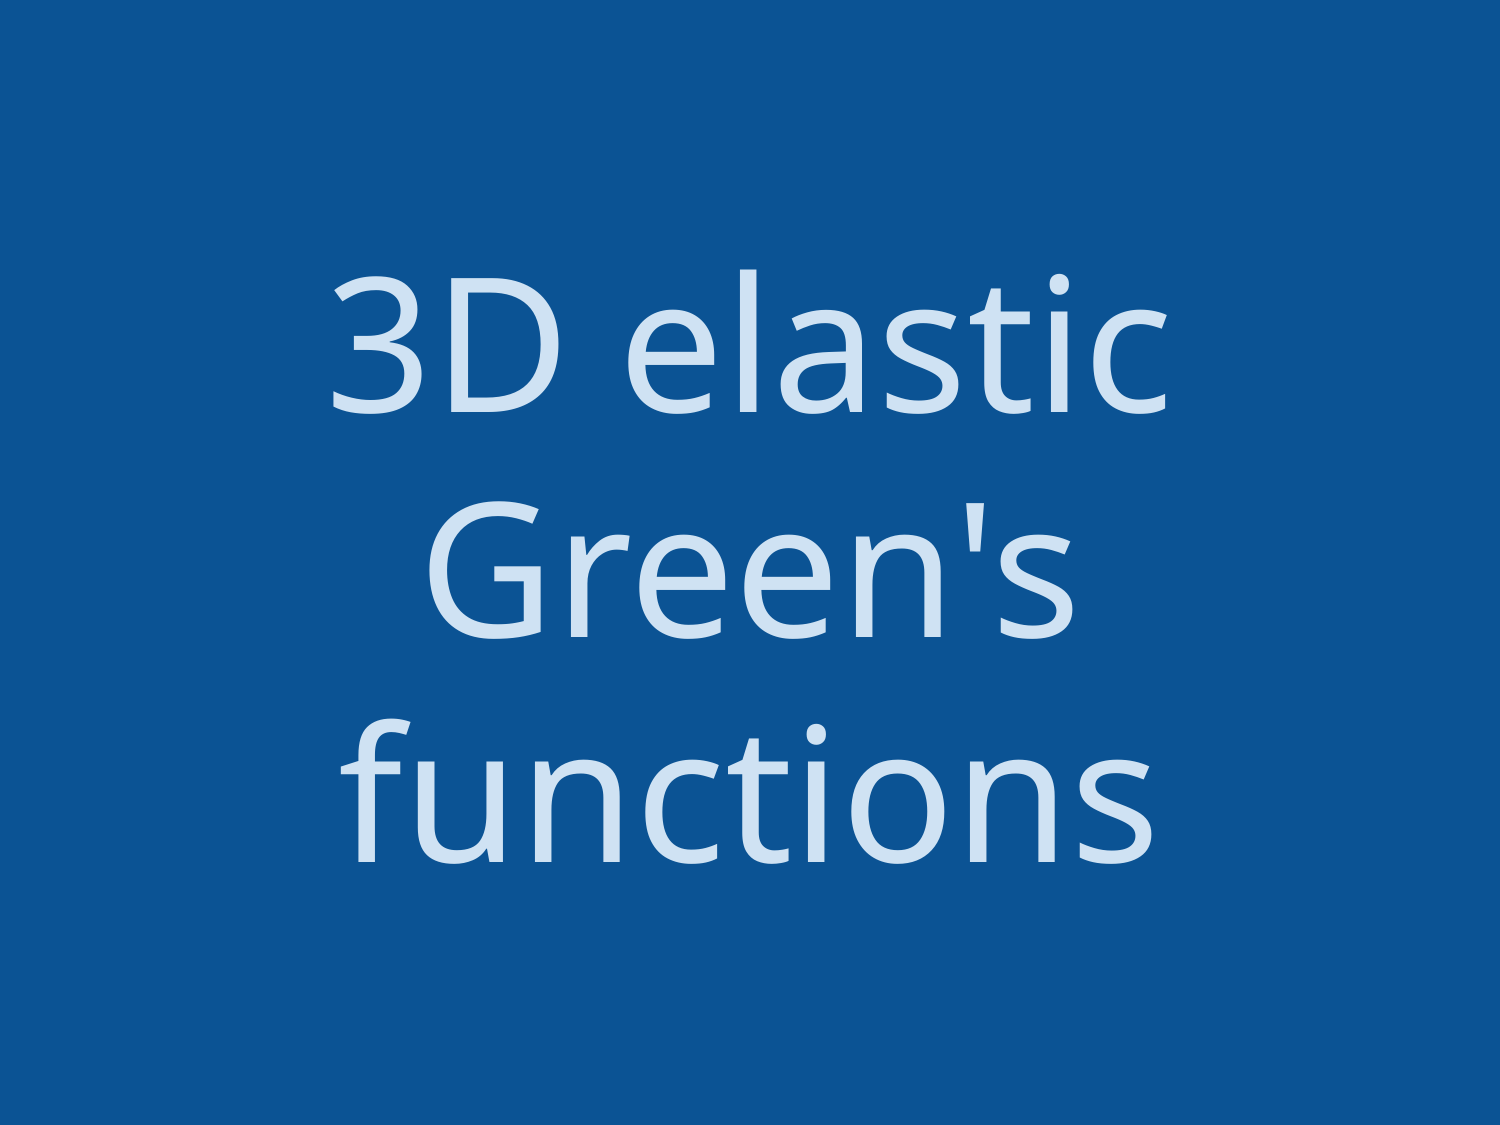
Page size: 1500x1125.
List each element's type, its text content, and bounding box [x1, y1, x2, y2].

title 3D elastic Green's functions [51, 470, 1449, 655]
